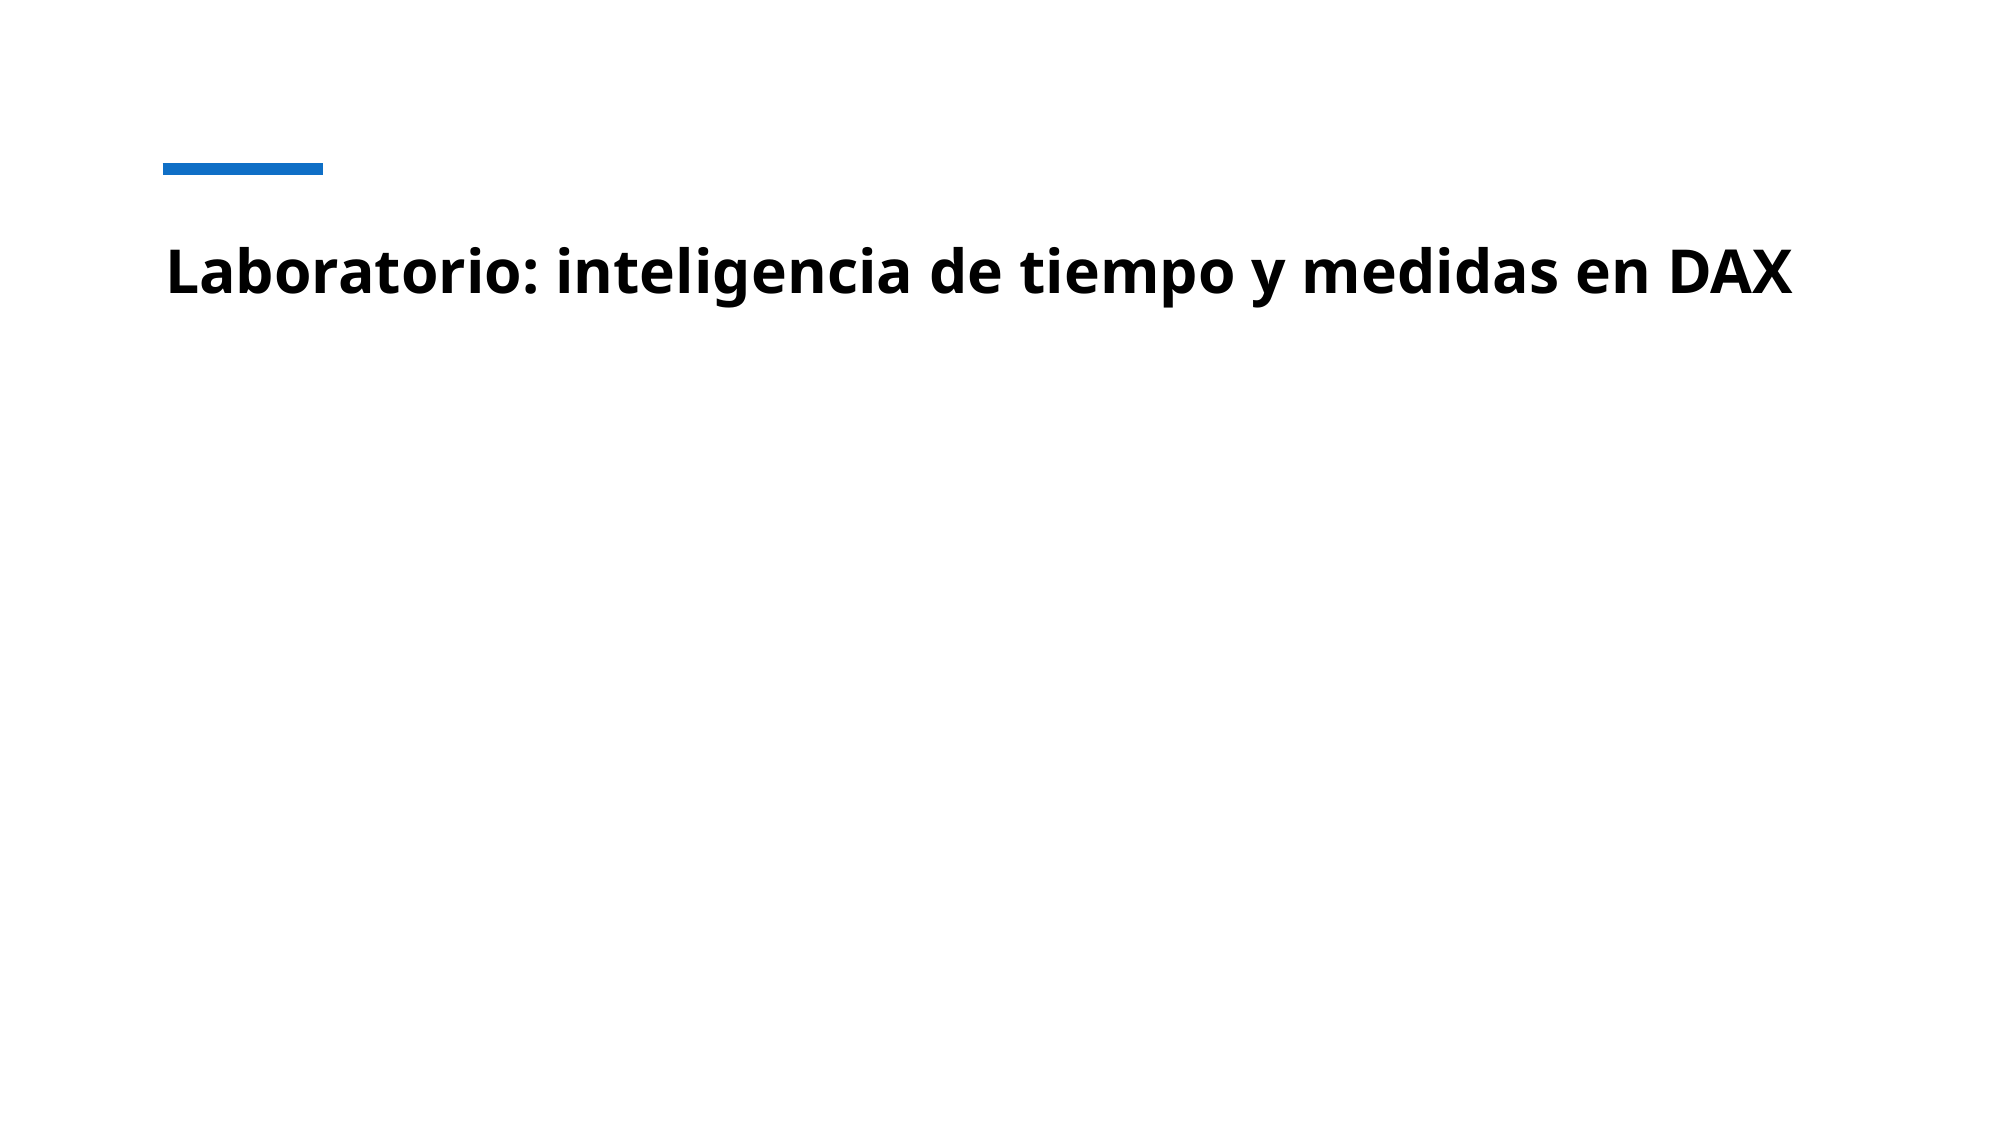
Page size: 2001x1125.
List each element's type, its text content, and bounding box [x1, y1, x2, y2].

title Laboratorio: inteligencia de tiempo y medidas en DAX [150, 224, 1851, 441]
